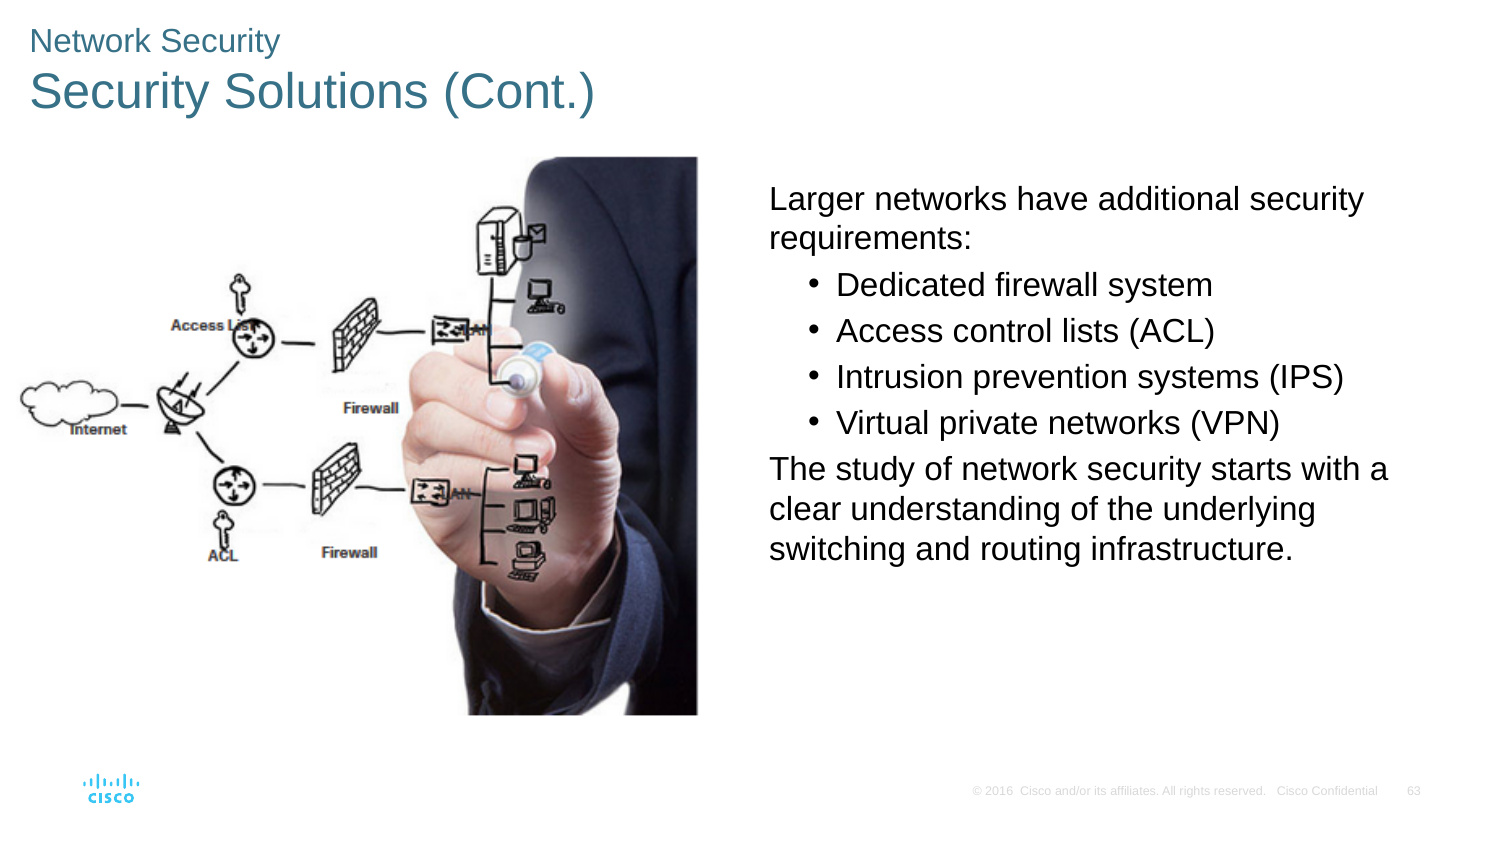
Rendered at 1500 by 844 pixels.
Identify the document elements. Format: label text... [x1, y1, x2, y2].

title Network Security Security Solutions (Cont.) [14, 6, 612, 132]
list Larger networks have additional security requirements: Dedicated firewall system Access control lists (ACL) Intrusion prevention systems (IPS) Virtual private networks (VPN) The study of network security starts with a clear understanding of the underlying switching and routing infrastructure. [708, 169, 1486, 689]
picture [14, 154, 708, 727]
